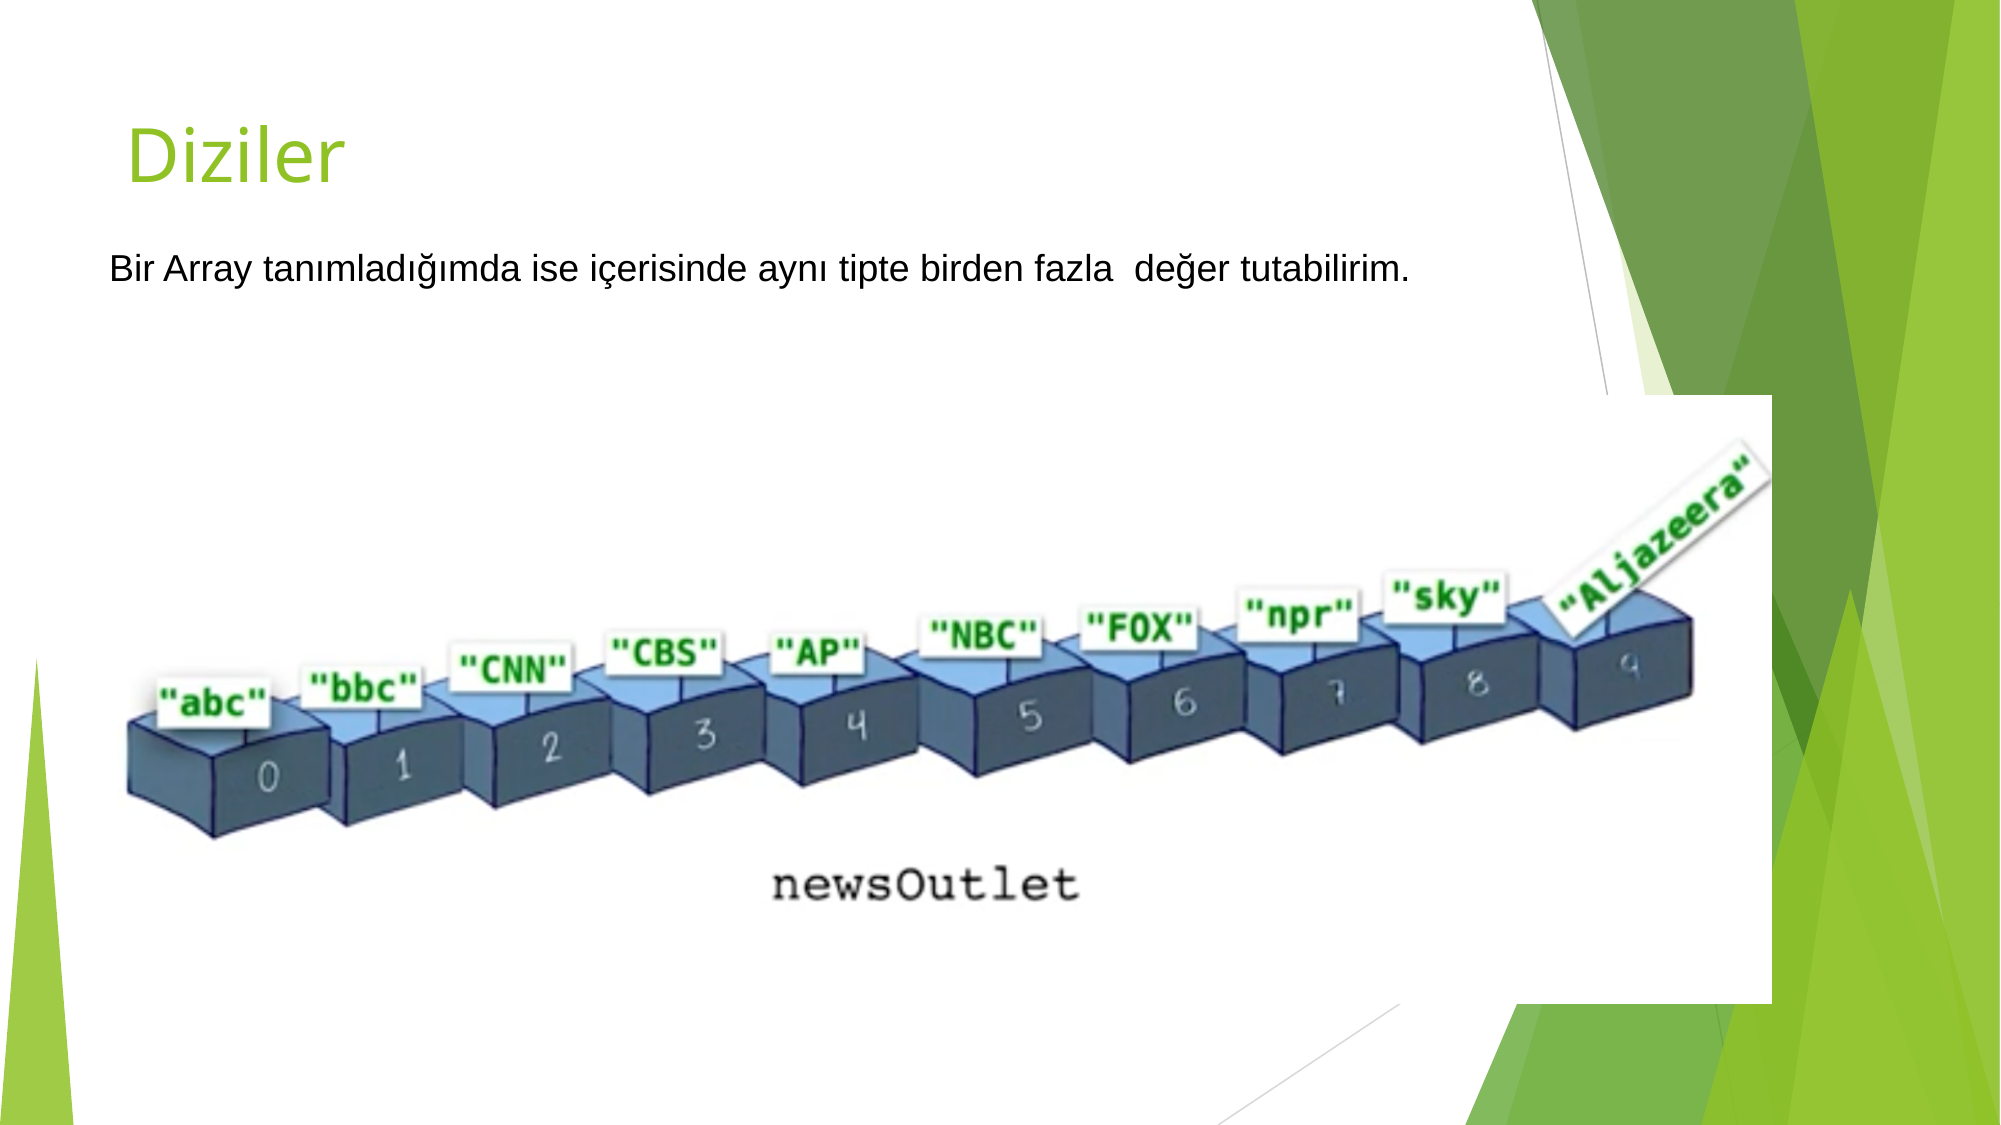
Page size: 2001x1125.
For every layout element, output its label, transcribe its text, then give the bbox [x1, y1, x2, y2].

title Diziler [111, 99, 1522, 317]
text_box Bir Array tanımladığımda ise içerisinde aynı tipte birden fazla değer tutabilirim. [94, 236, 1501, 395]
picture [94, 395, 1772, 1004]
